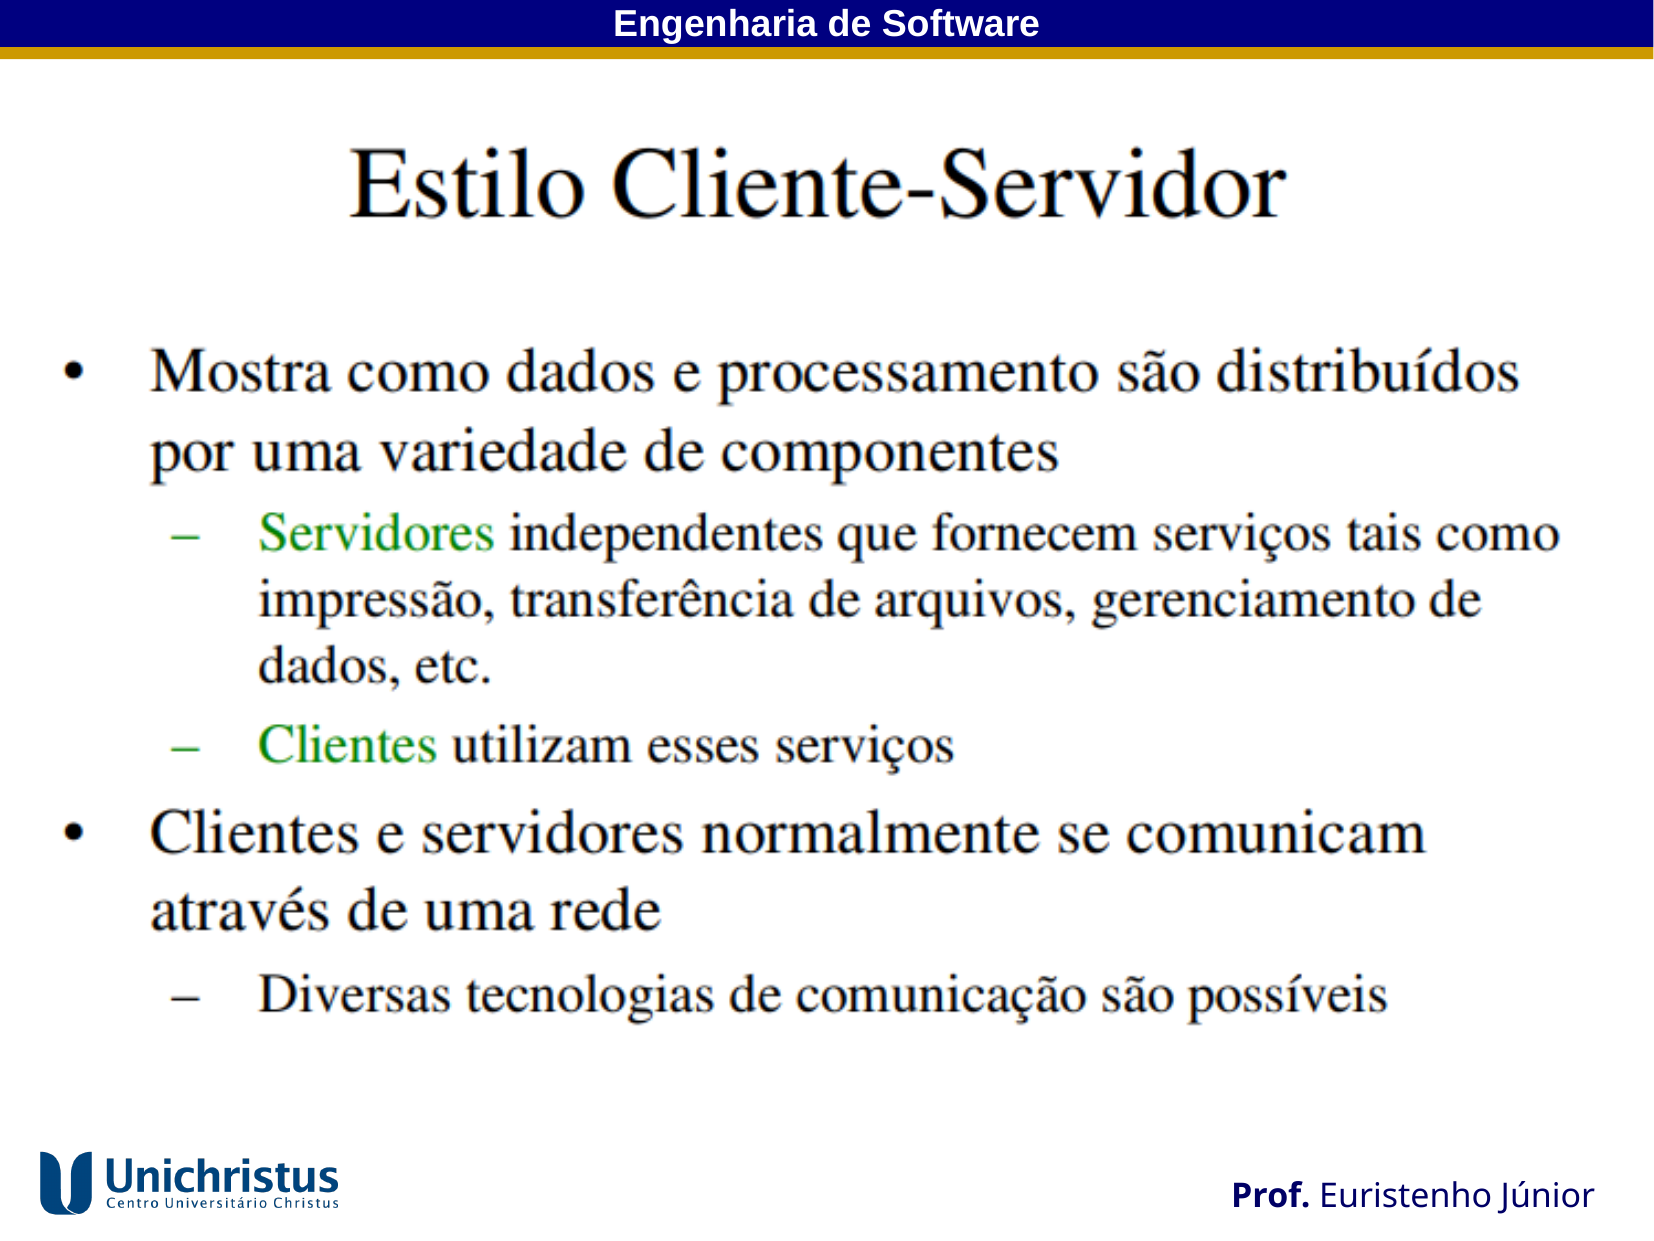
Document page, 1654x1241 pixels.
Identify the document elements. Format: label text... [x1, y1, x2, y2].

text_box [0, 47, 1654, 60]
picture [35, 118, 1589, 1052]
text_box Prof. Euristenho Júnior [1216, 1163, 1654, 1224]
text_box Engenharia de Software [0, 0, 1654, 47]
picture [35, 1148, 343, 1217]
